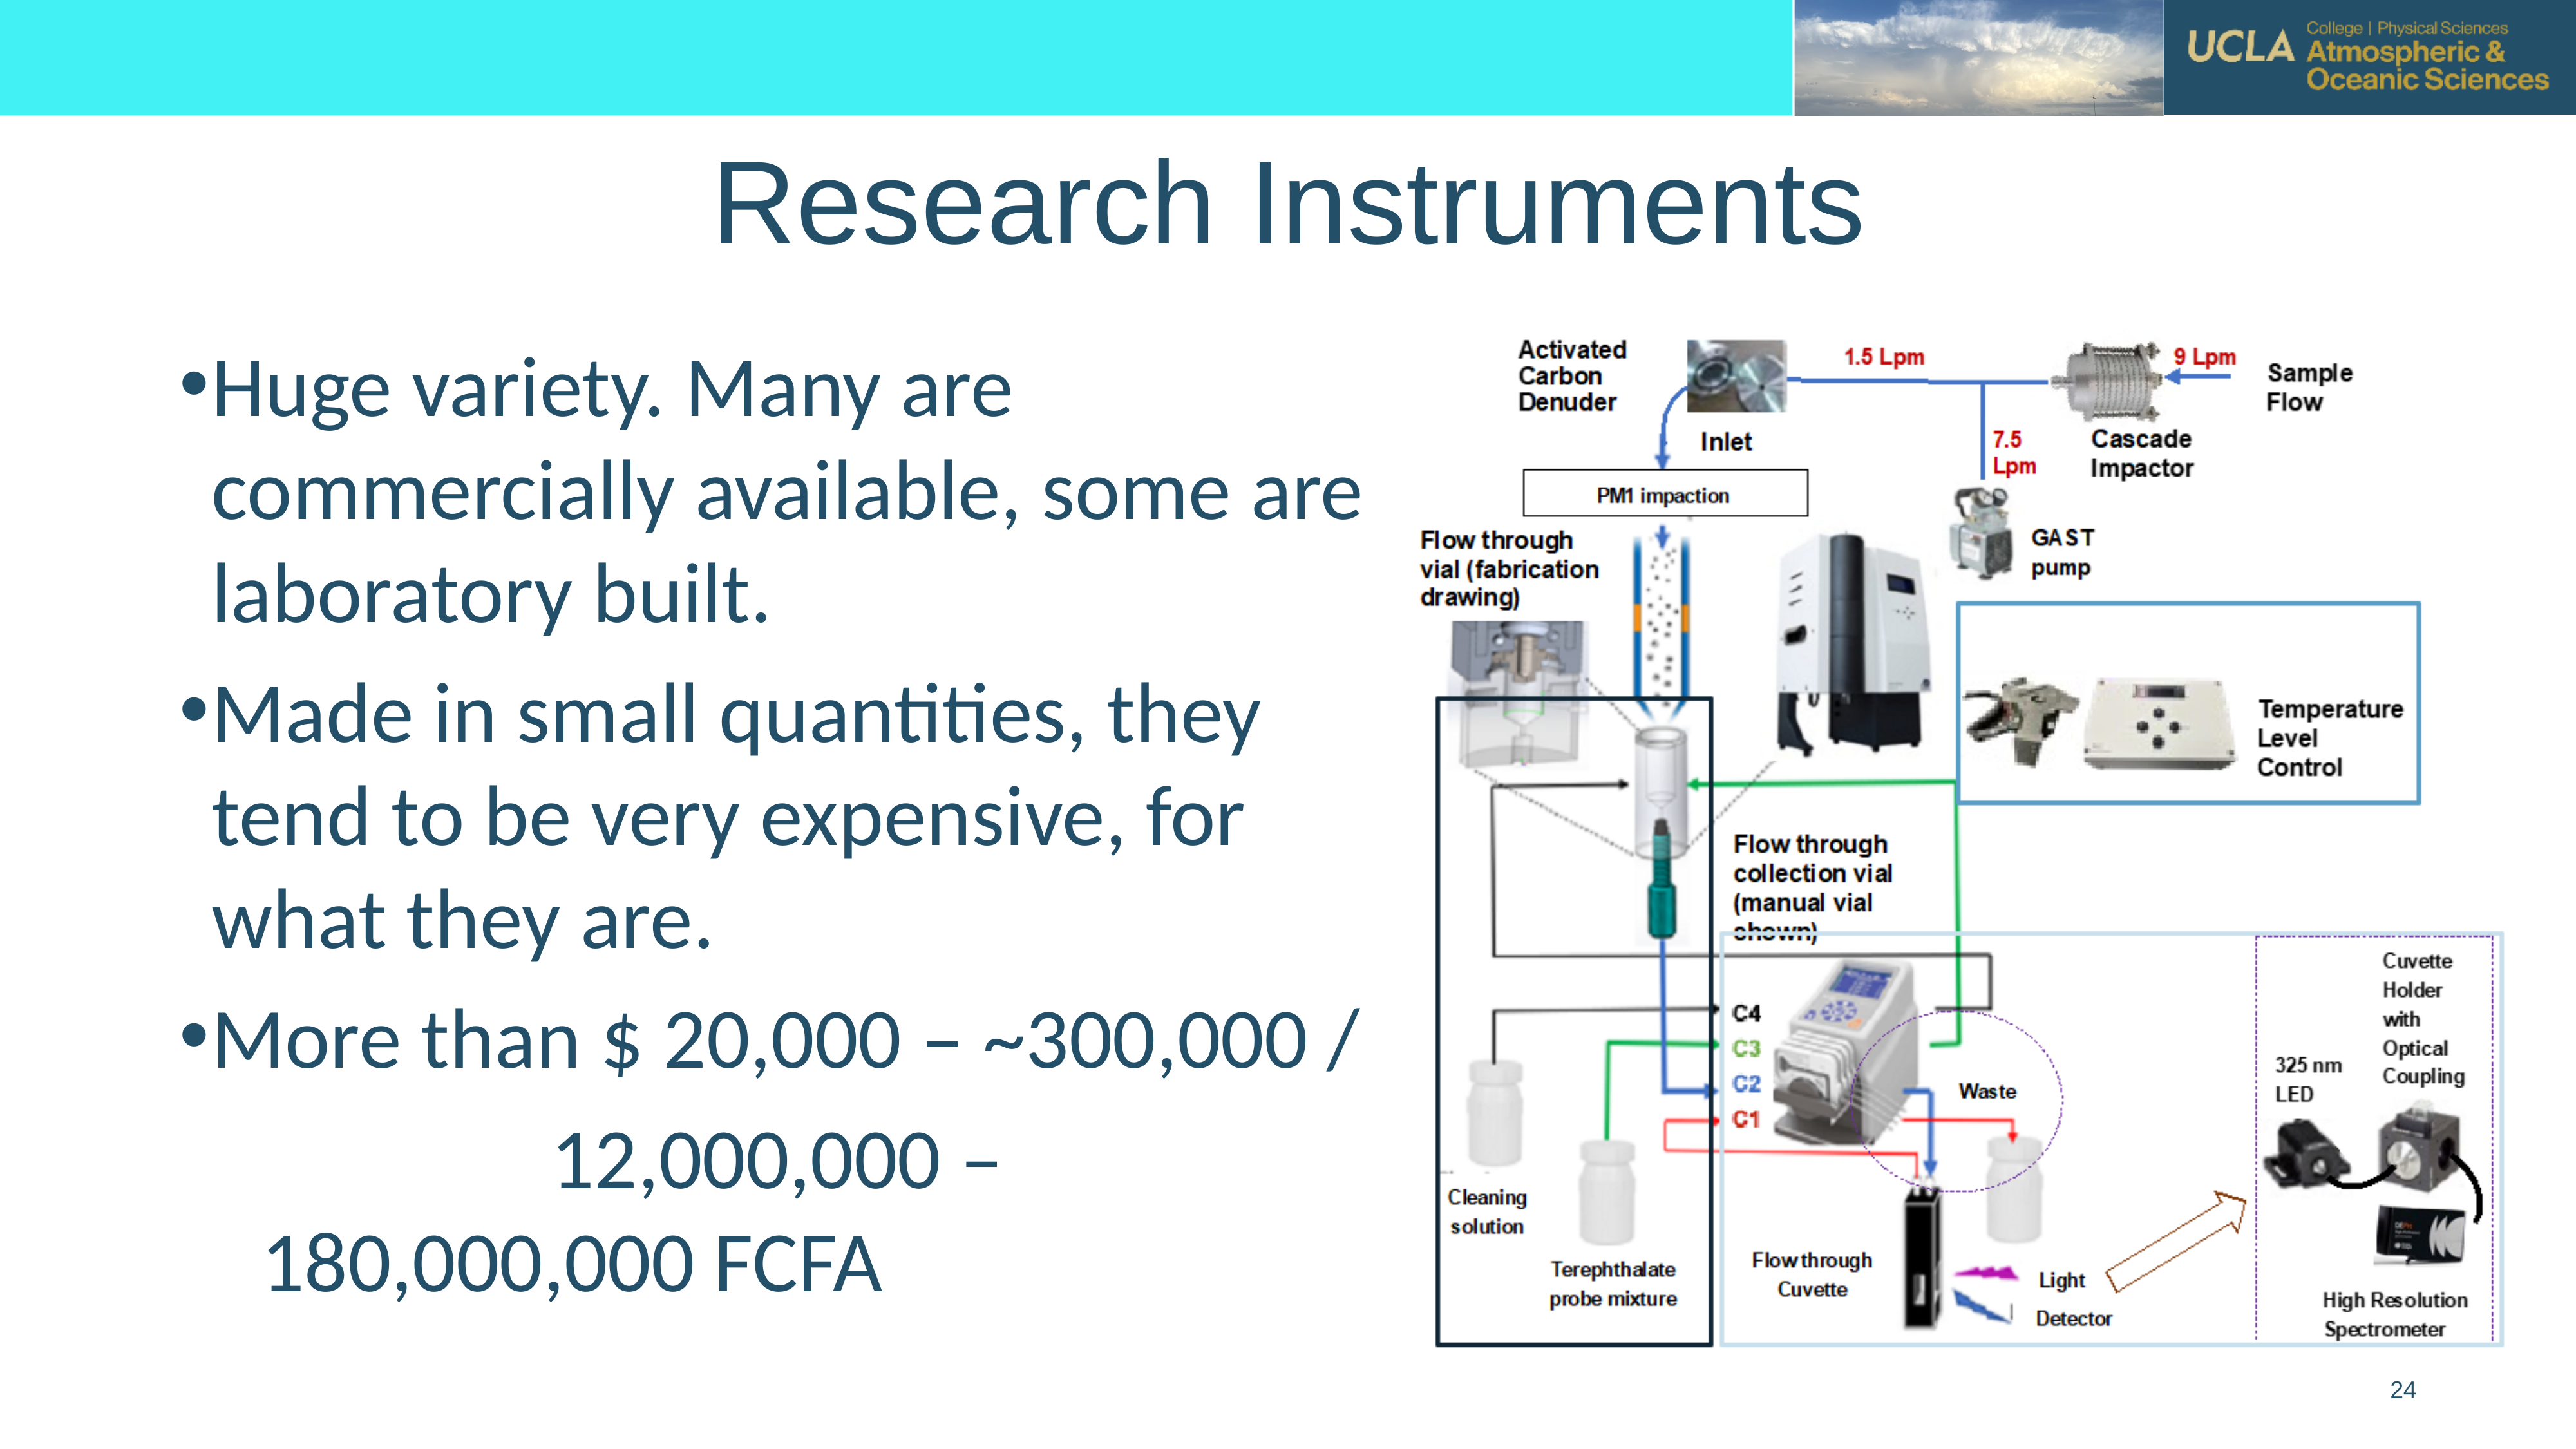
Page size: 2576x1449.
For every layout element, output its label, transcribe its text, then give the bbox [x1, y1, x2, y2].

list Huge variety. Many are commercially available, some are laboratory built. Made in small quantities, they tend to be very expensive, for what they are. More than $ 20,000 – ~300,000 / 12,000,000 – 180,000,000 FCFA [166, 325, 1383, 1368]
picture [1413, 325, 2524, 1357]
title Research Instruments [195, 120, 2383, 326]
picture [1794, 0, 2576, 116]
